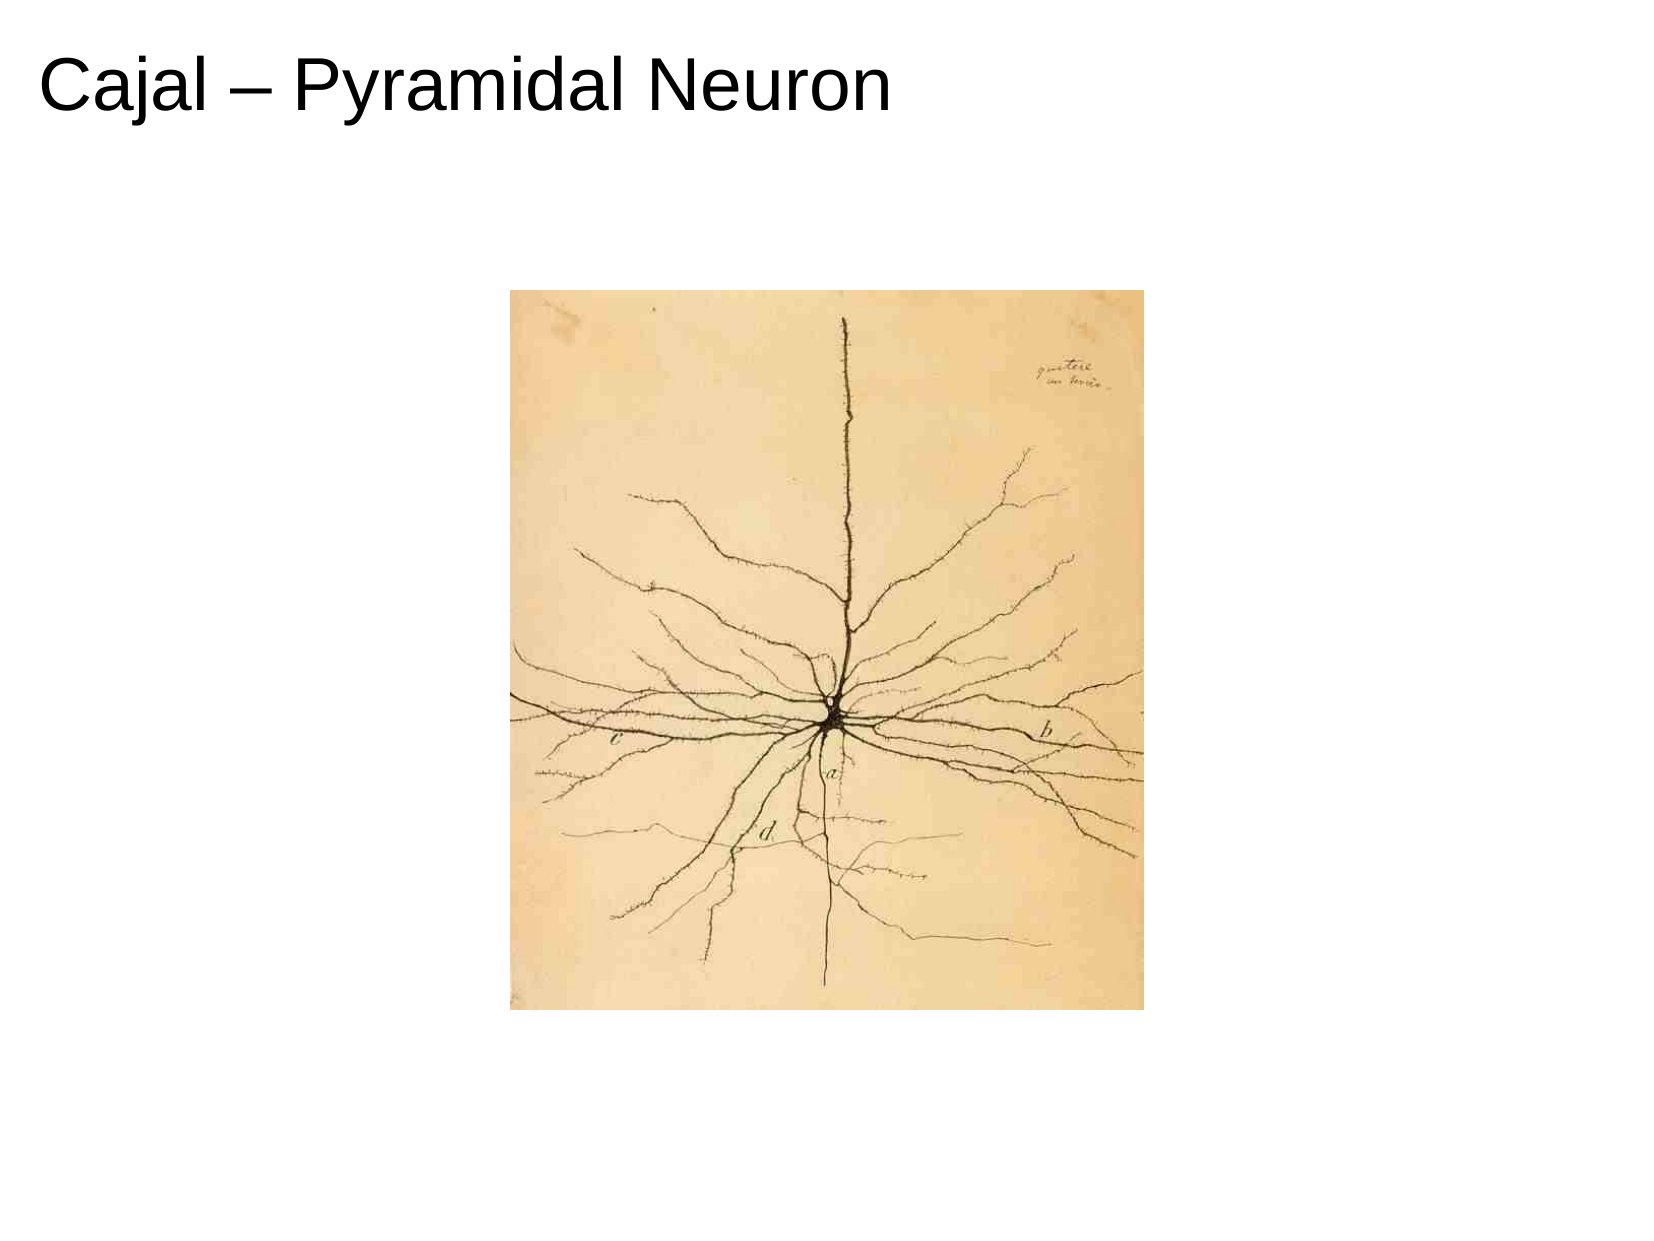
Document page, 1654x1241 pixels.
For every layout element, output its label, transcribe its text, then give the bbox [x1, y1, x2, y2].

text_box Cajal – Pyramidal Neuron [23, 35, 909, 135]
picture [510, 290, 1144, 1010]
